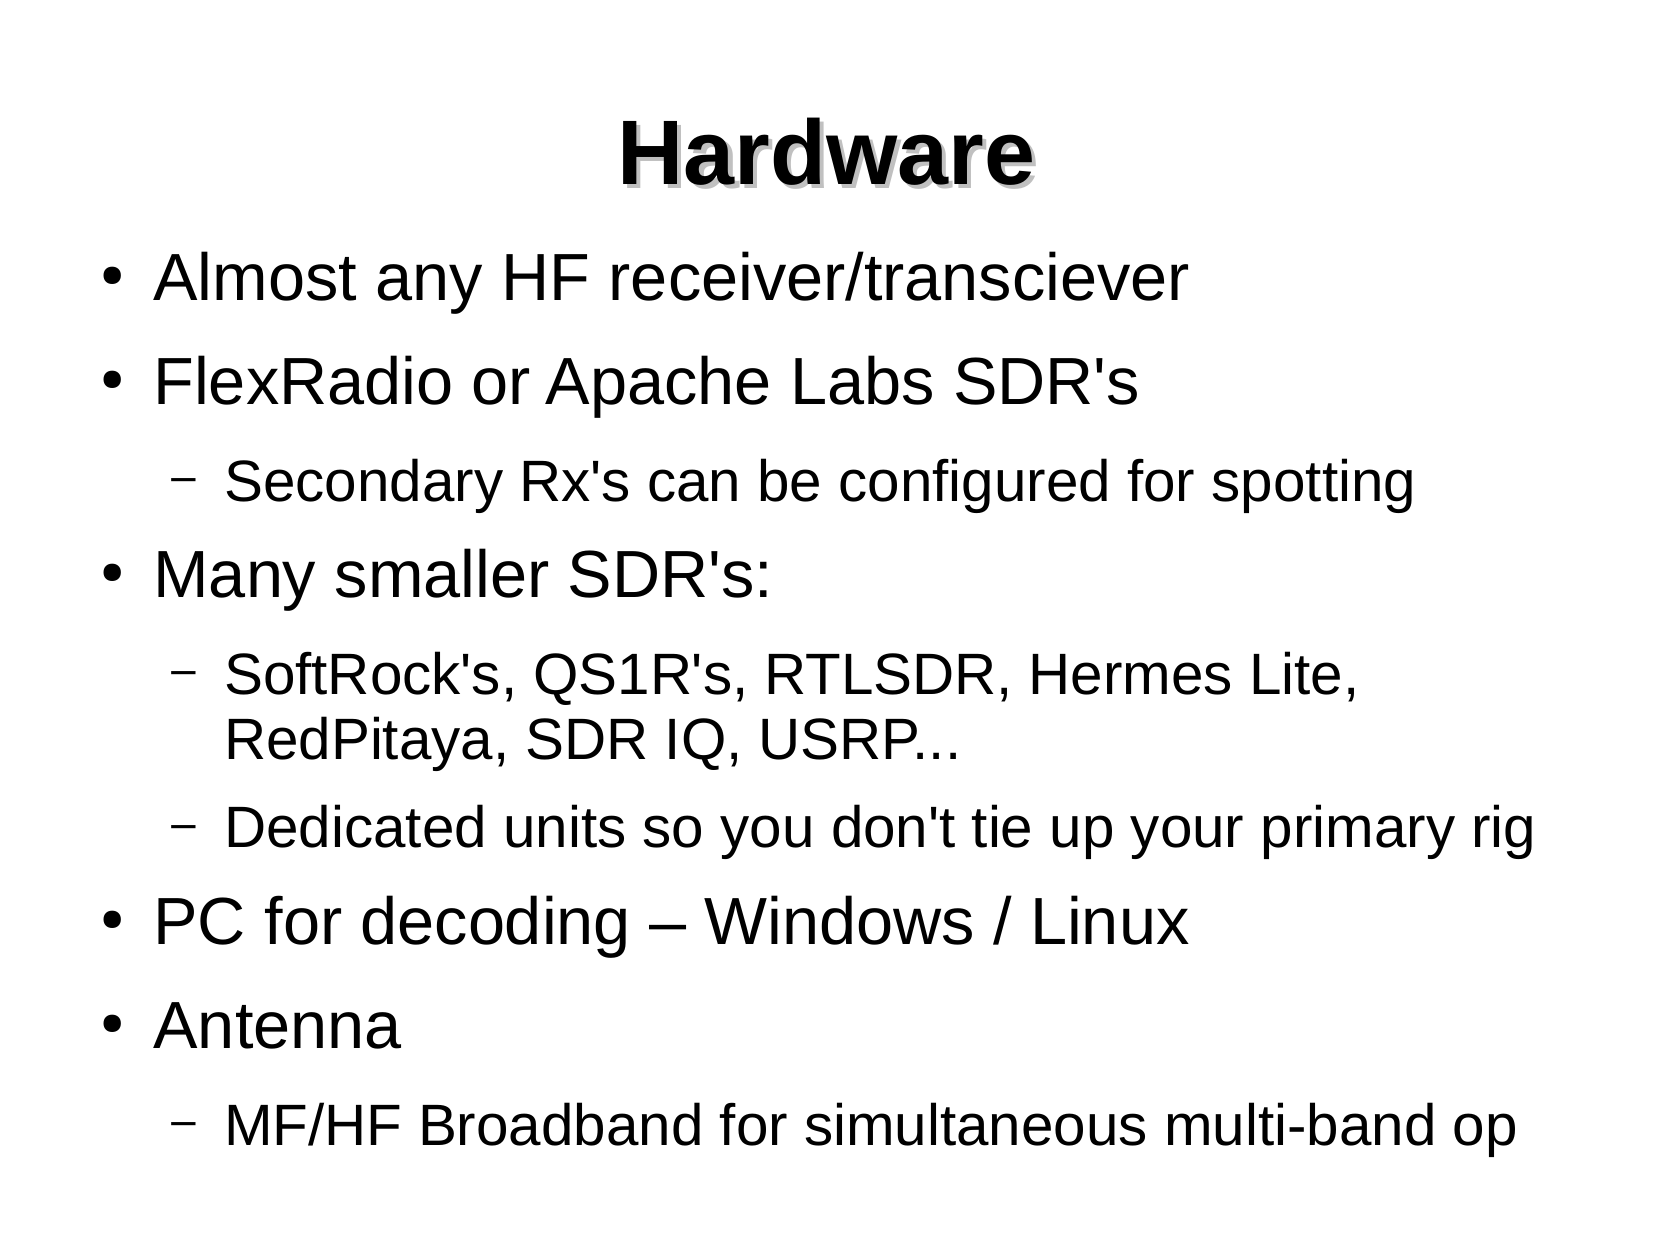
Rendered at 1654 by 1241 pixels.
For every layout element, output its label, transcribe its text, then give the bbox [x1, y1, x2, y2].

title Hardware [82, 49, 1571, 240]
list Almost any HF receiver/transciever FlexRadio or Apache Labs SDR's Secondary Rx's can be configured for spotting Many smaller SDR's: SoftRock's, QS1R's, RTLSDR, Hermes Lite, RedPitaya, SDR IQ, USRP... Dedicated units so you don't tie up your primary rig PC for decoding – Windows / Linux Antenna MF/HF Broadband for simultaneous multi-band op [82, 240, 1571, 960]
